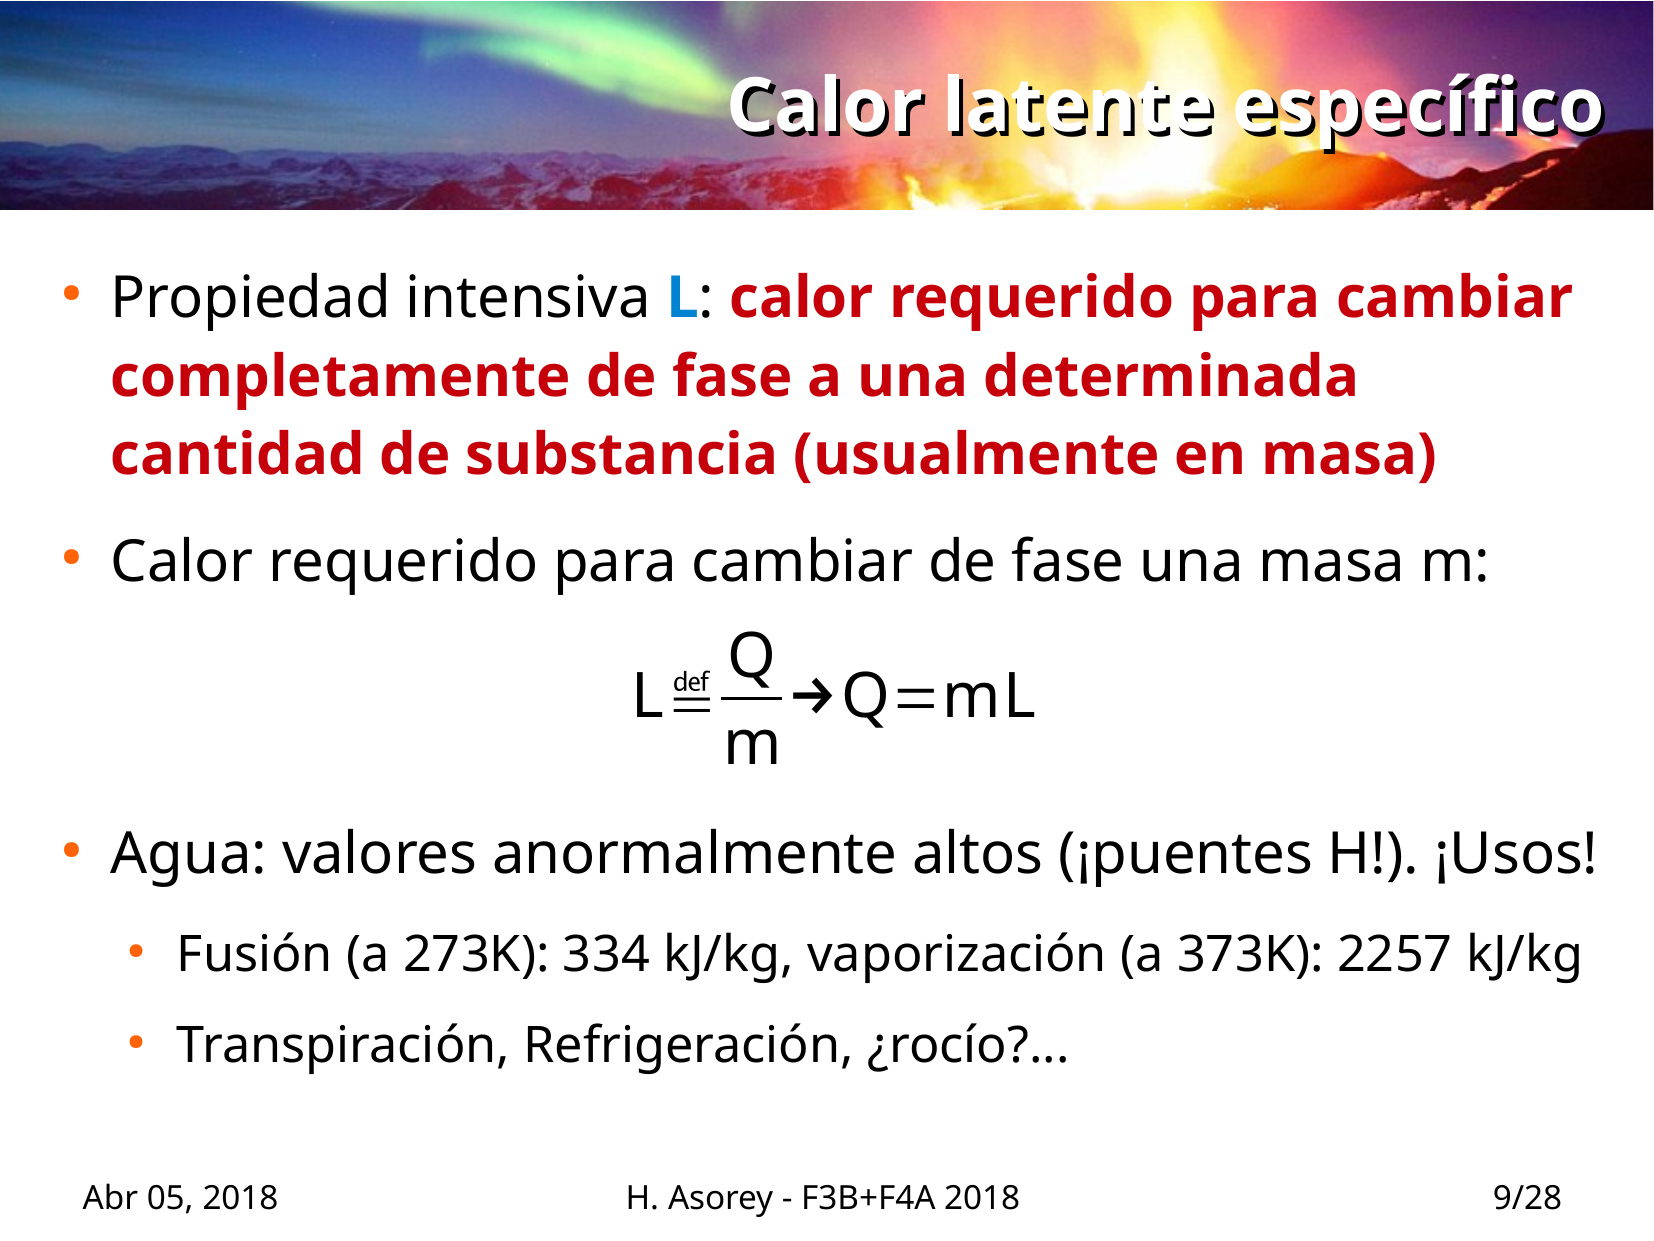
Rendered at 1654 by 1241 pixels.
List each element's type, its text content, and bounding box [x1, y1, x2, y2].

title Calor latente específico [45, 15, 1606, 191]
list Propiedad intensiva L: calor requerido para cambiar completamente de fase a una determinada cantidad de substancia (usualmente en masa) Calor requerido para cambiar de fase una masa m: Agua: valores anormalmente altos (¡puentes H!). ¡Usos! Fusión (a 273K): 334 kJ/kg, vaporización (a 373K): 2257 kJ/kg Transpiración, Refrigeración, ¿rocío?... [45, 255, 1606, 1156]
picture [0, 1, 1654, 210]
chart [625, 618, 1044, 780]
